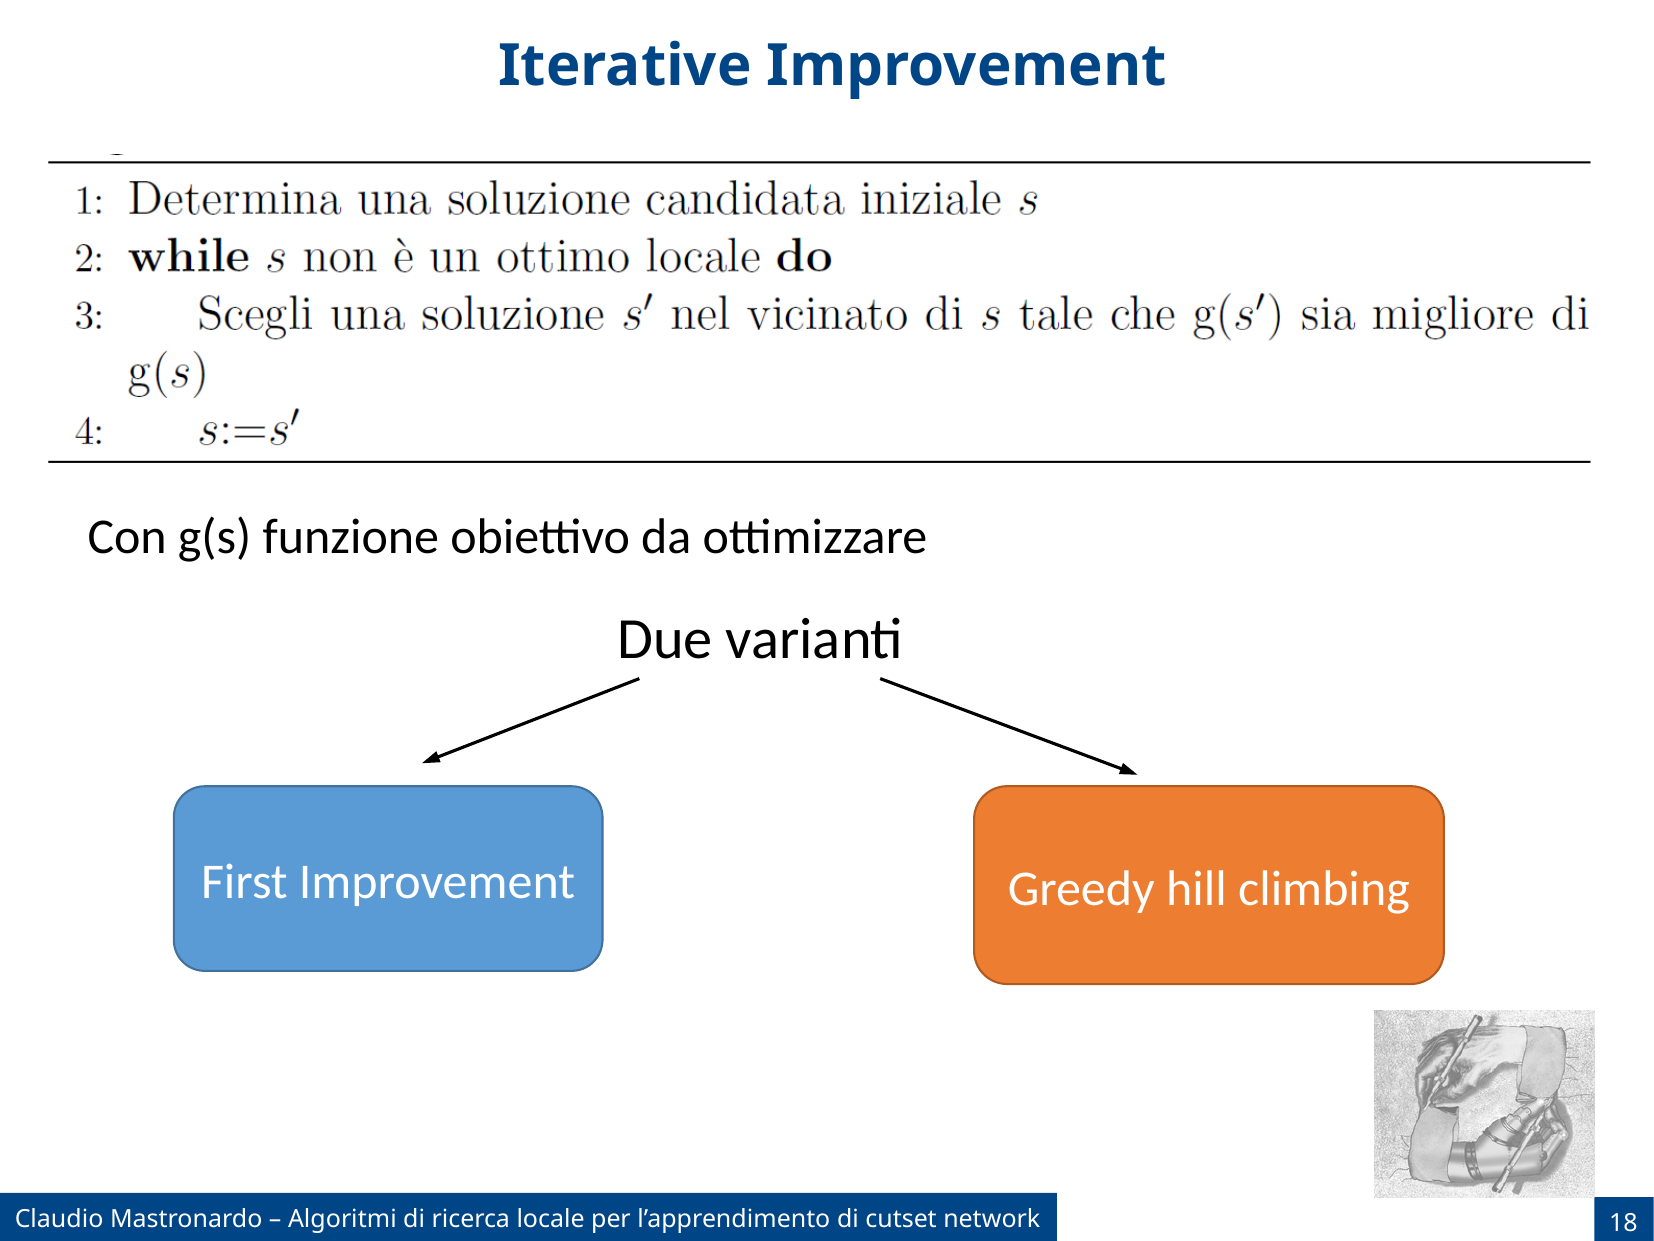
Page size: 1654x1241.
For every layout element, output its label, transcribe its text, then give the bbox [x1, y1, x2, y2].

text_box Due varianti [602, 592, 1112, 679]
text_box Con g(s) funzione obiettivo da ottimizzare [72, 495, 1133, 572]
text_box First Improvement [173, 786, 603, 971]
title Iterative Improvement [41, 17, 1625, 107]
chart [41, 154, 1627, 486]
text_box Greedy hill climbing [974, 786, 1444, 985]
